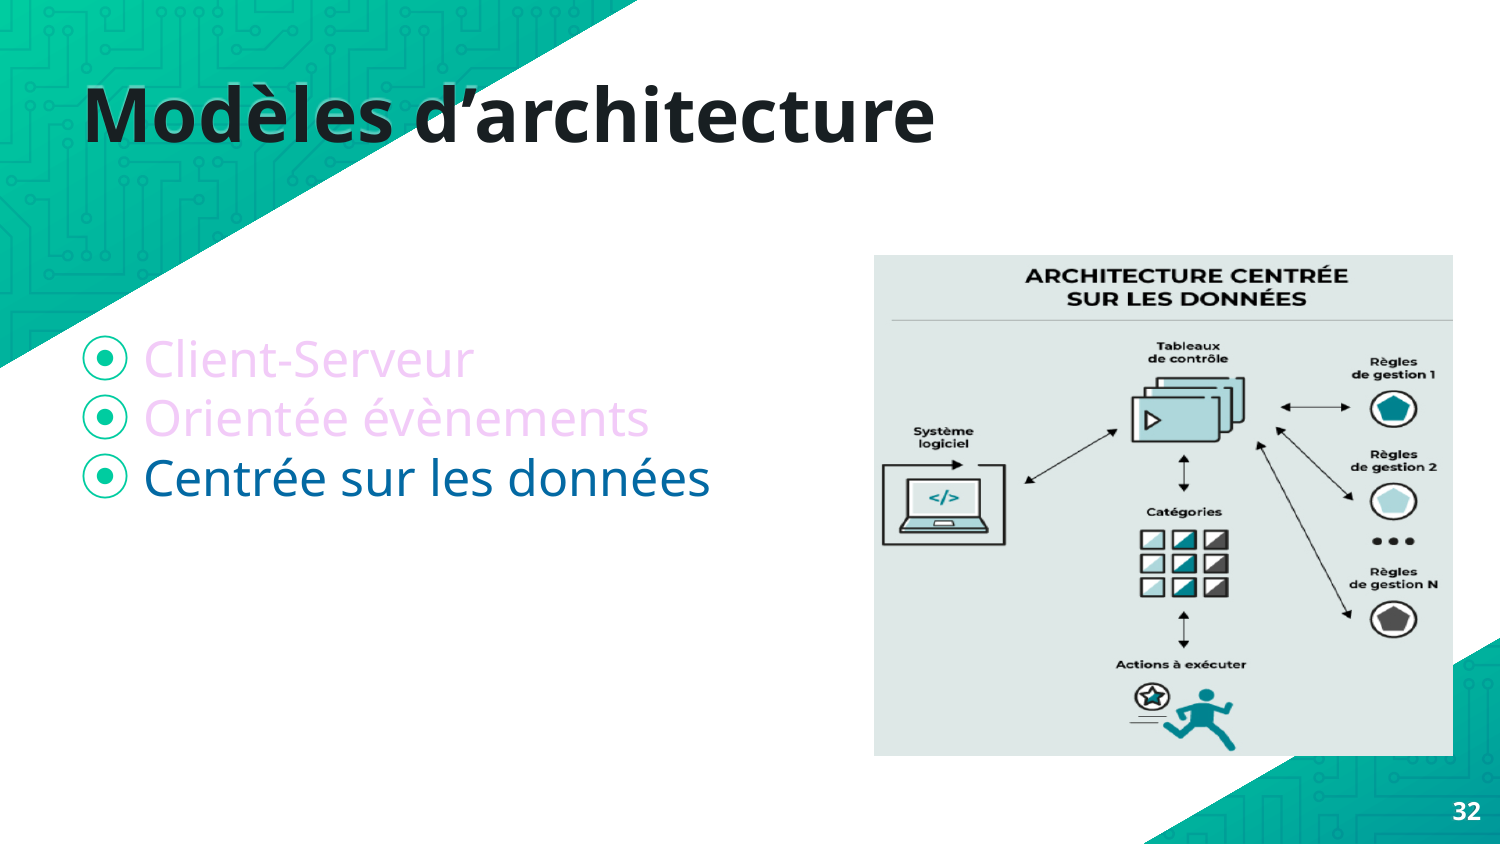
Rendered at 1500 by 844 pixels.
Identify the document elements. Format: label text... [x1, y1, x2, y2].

picture [874, 255, 1453, 756]
slide_number <numéro> [1391, 779, 1482, 844]
list Centrée sur les données [68, 437, 874, 524]
list Orientée évènements [68, 377, 874, 437]
list Client-Serveur [68, 318, 874, 377]
title Modèles d’architecture [81, 78, 1301, 160]
